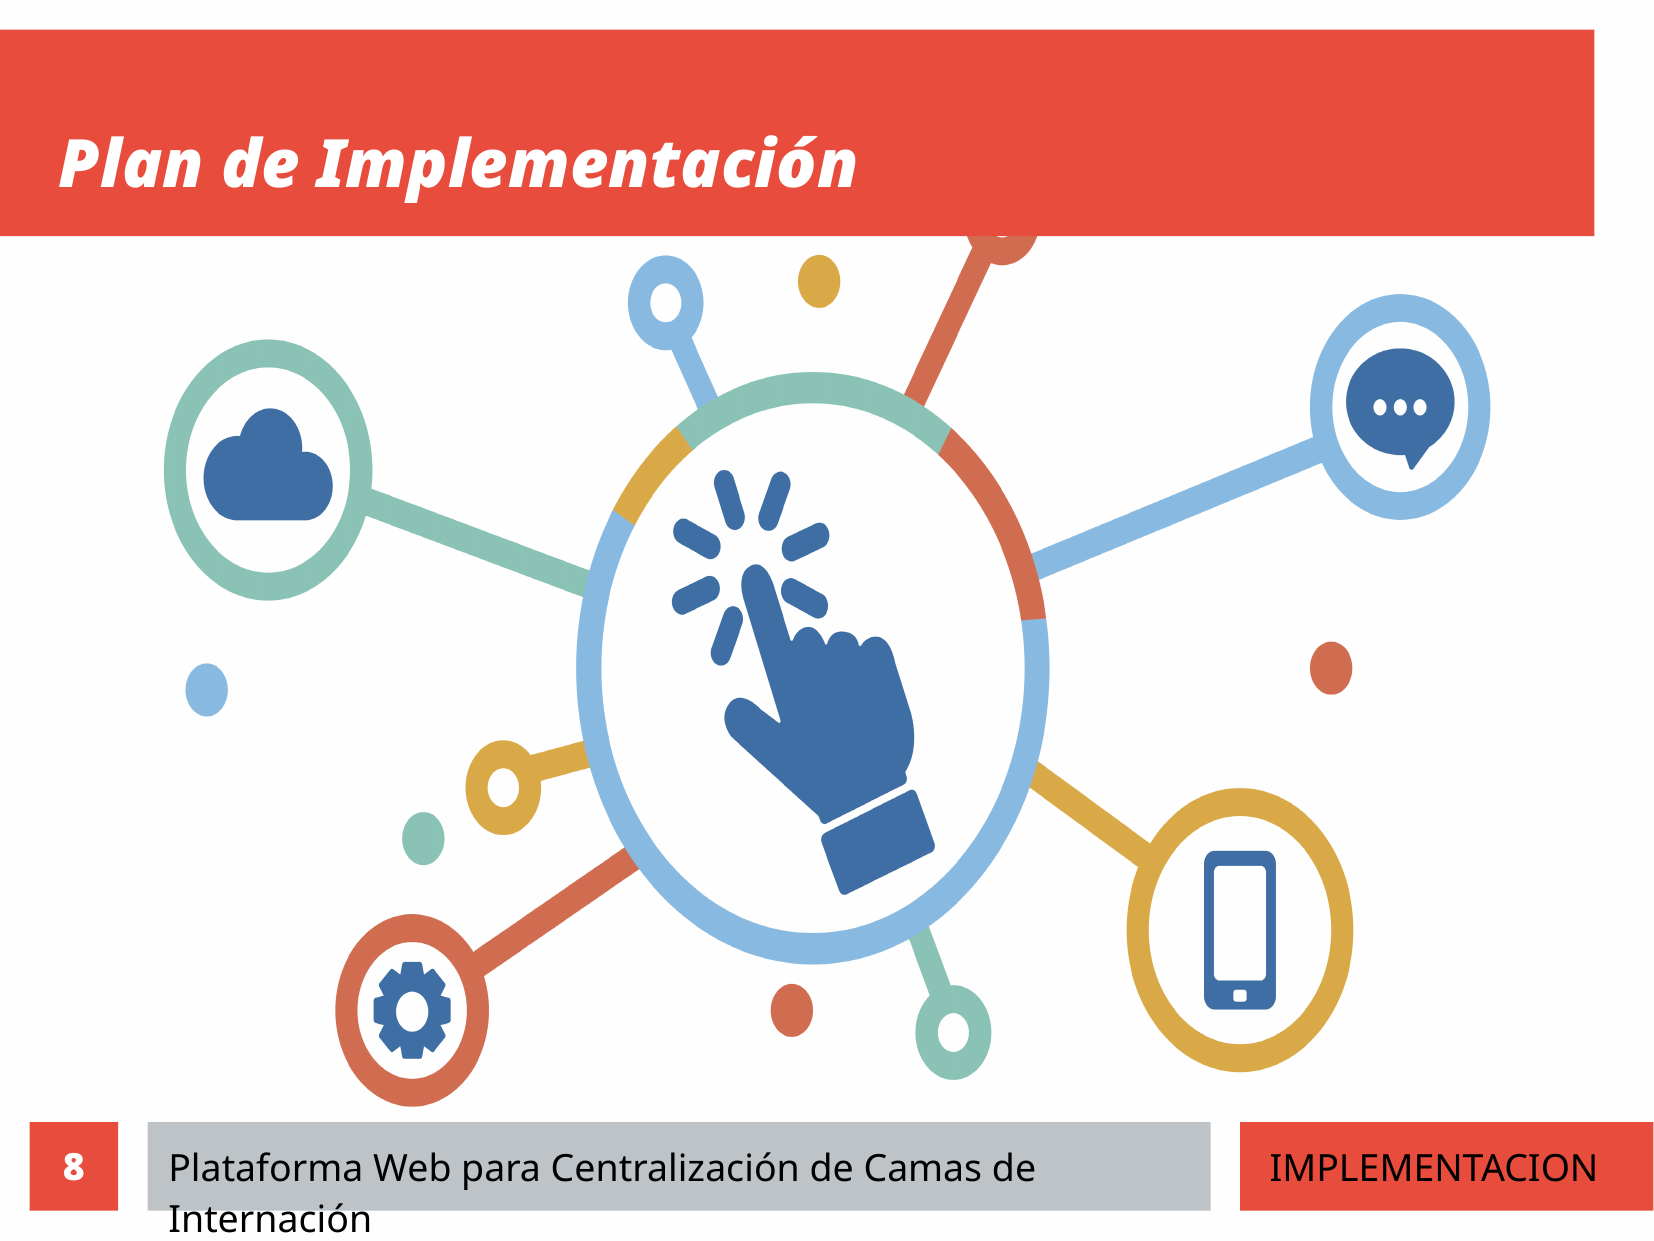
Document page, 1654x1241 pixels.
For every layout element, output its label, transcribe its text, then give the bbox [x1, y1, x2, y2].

text_box IMPLEMENTACION [1254, 1133, 1572, 1196]
title Plan de Implementación [59, 59, 1595, 207]
picture [0, 0, 1654, 1241]
text_box Plataforma Web para Centralización de Camas de Internación [153, 1133, 1139, 1197]
